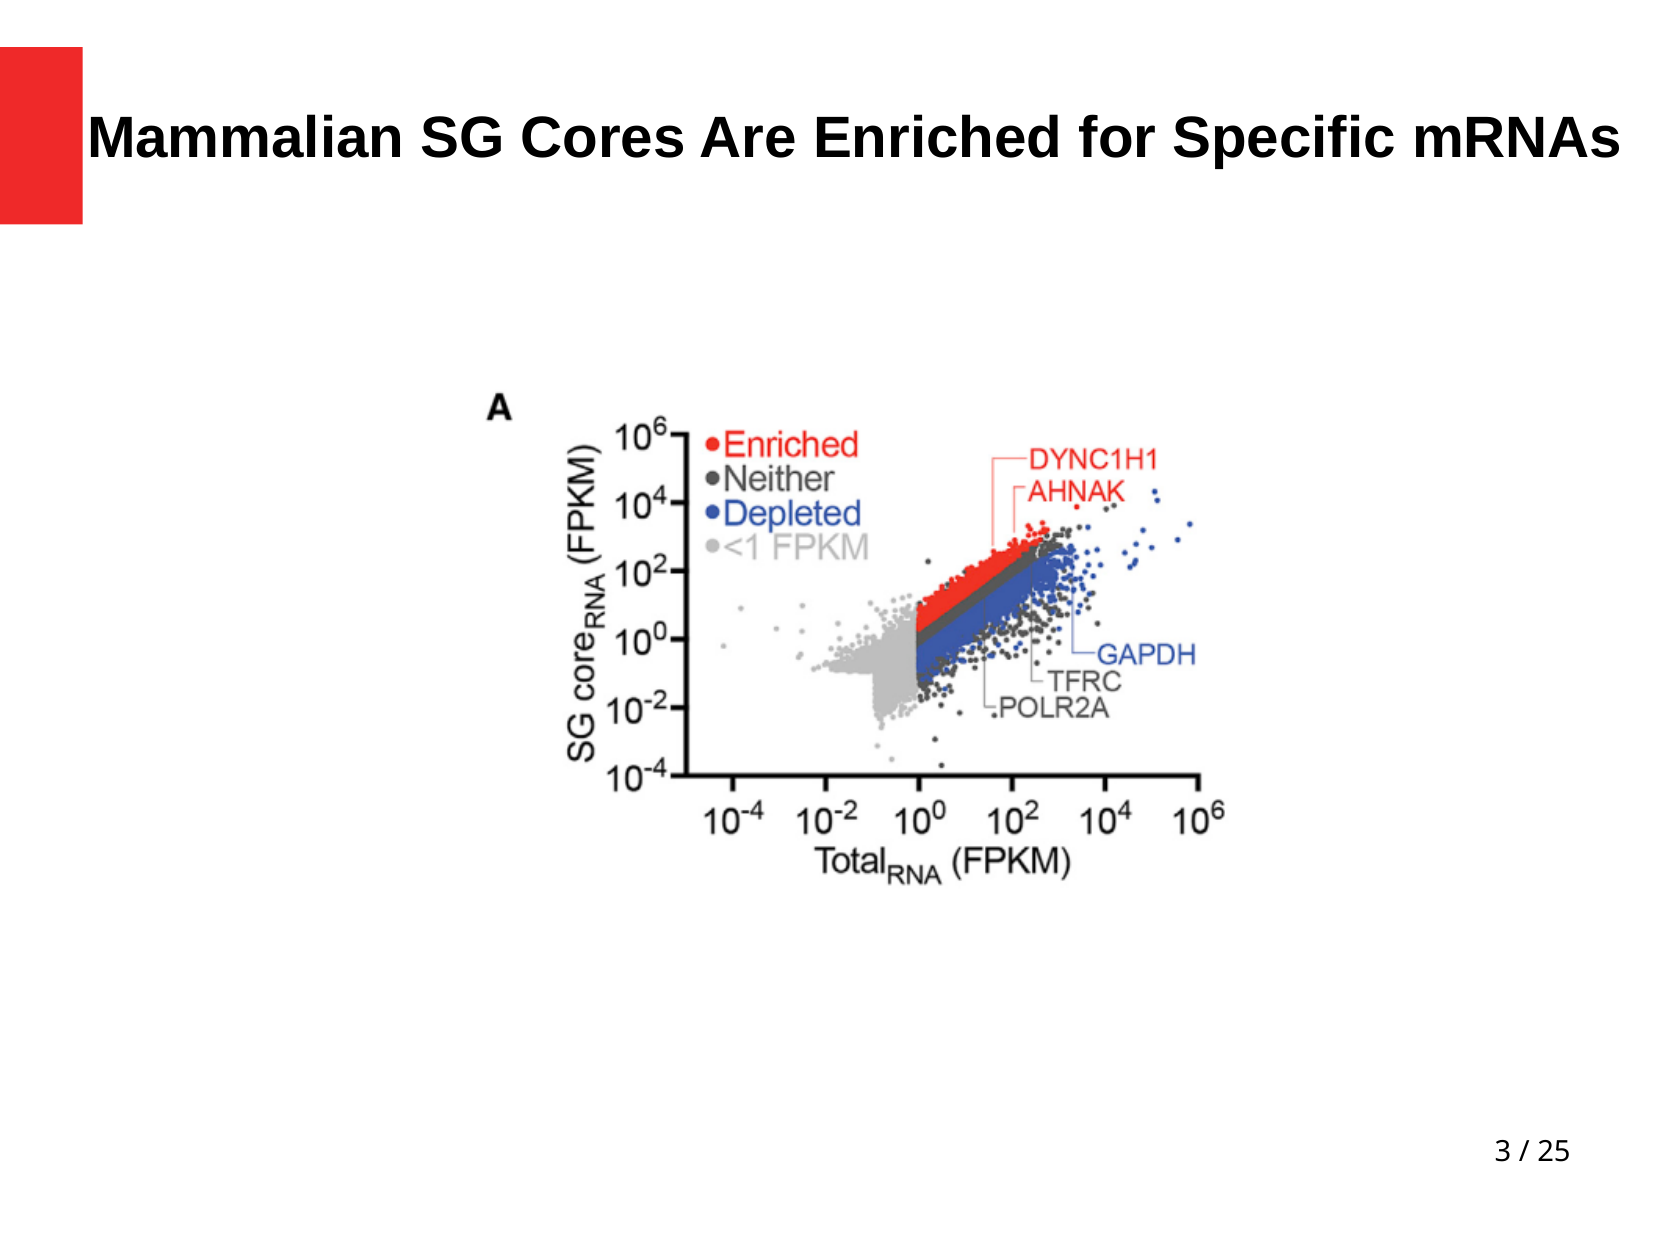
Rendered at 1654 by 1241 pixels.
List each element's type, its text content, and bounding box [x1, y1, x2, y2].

text_box Mammalian SG Cores Are Enriched for Specific mRNAs [72, 96, 1651, 196]
picture [469, 359, 1261, 892]
